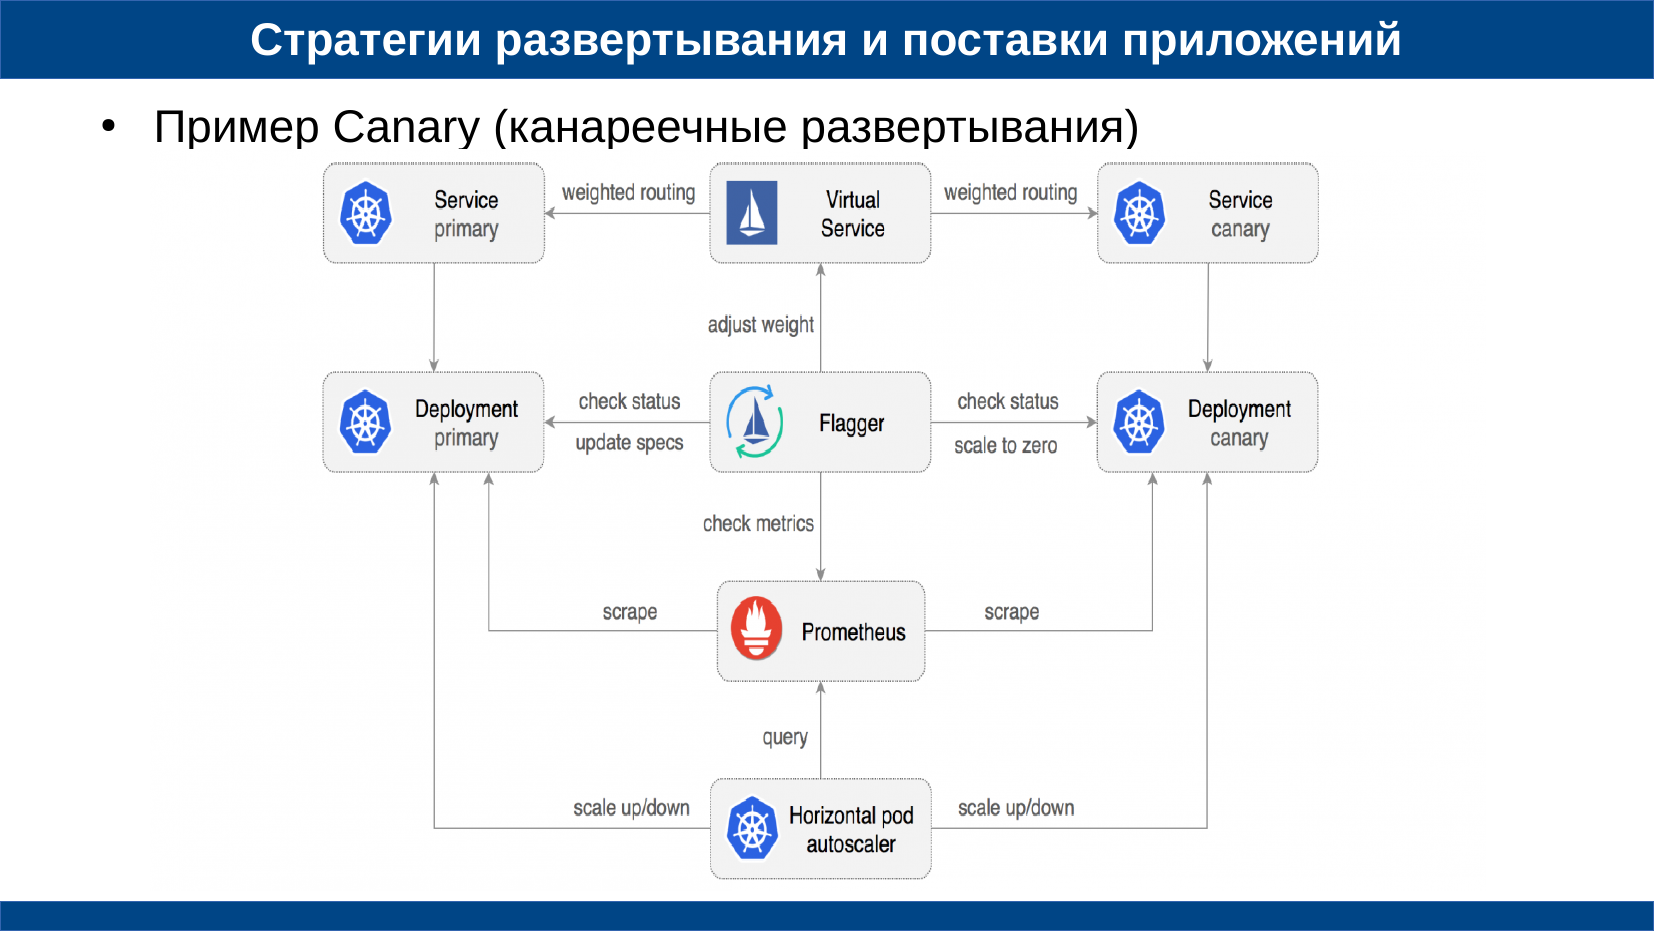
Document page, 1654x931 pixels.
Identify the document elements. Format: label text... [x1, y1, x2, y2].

title Стратегии развертывания и поставки приложений [0, 0, 1654, 79]
list Пример Canary (канареечные развертывания) [82, 101, 1571, 359]
picture [150, 149, 1486, 891]
